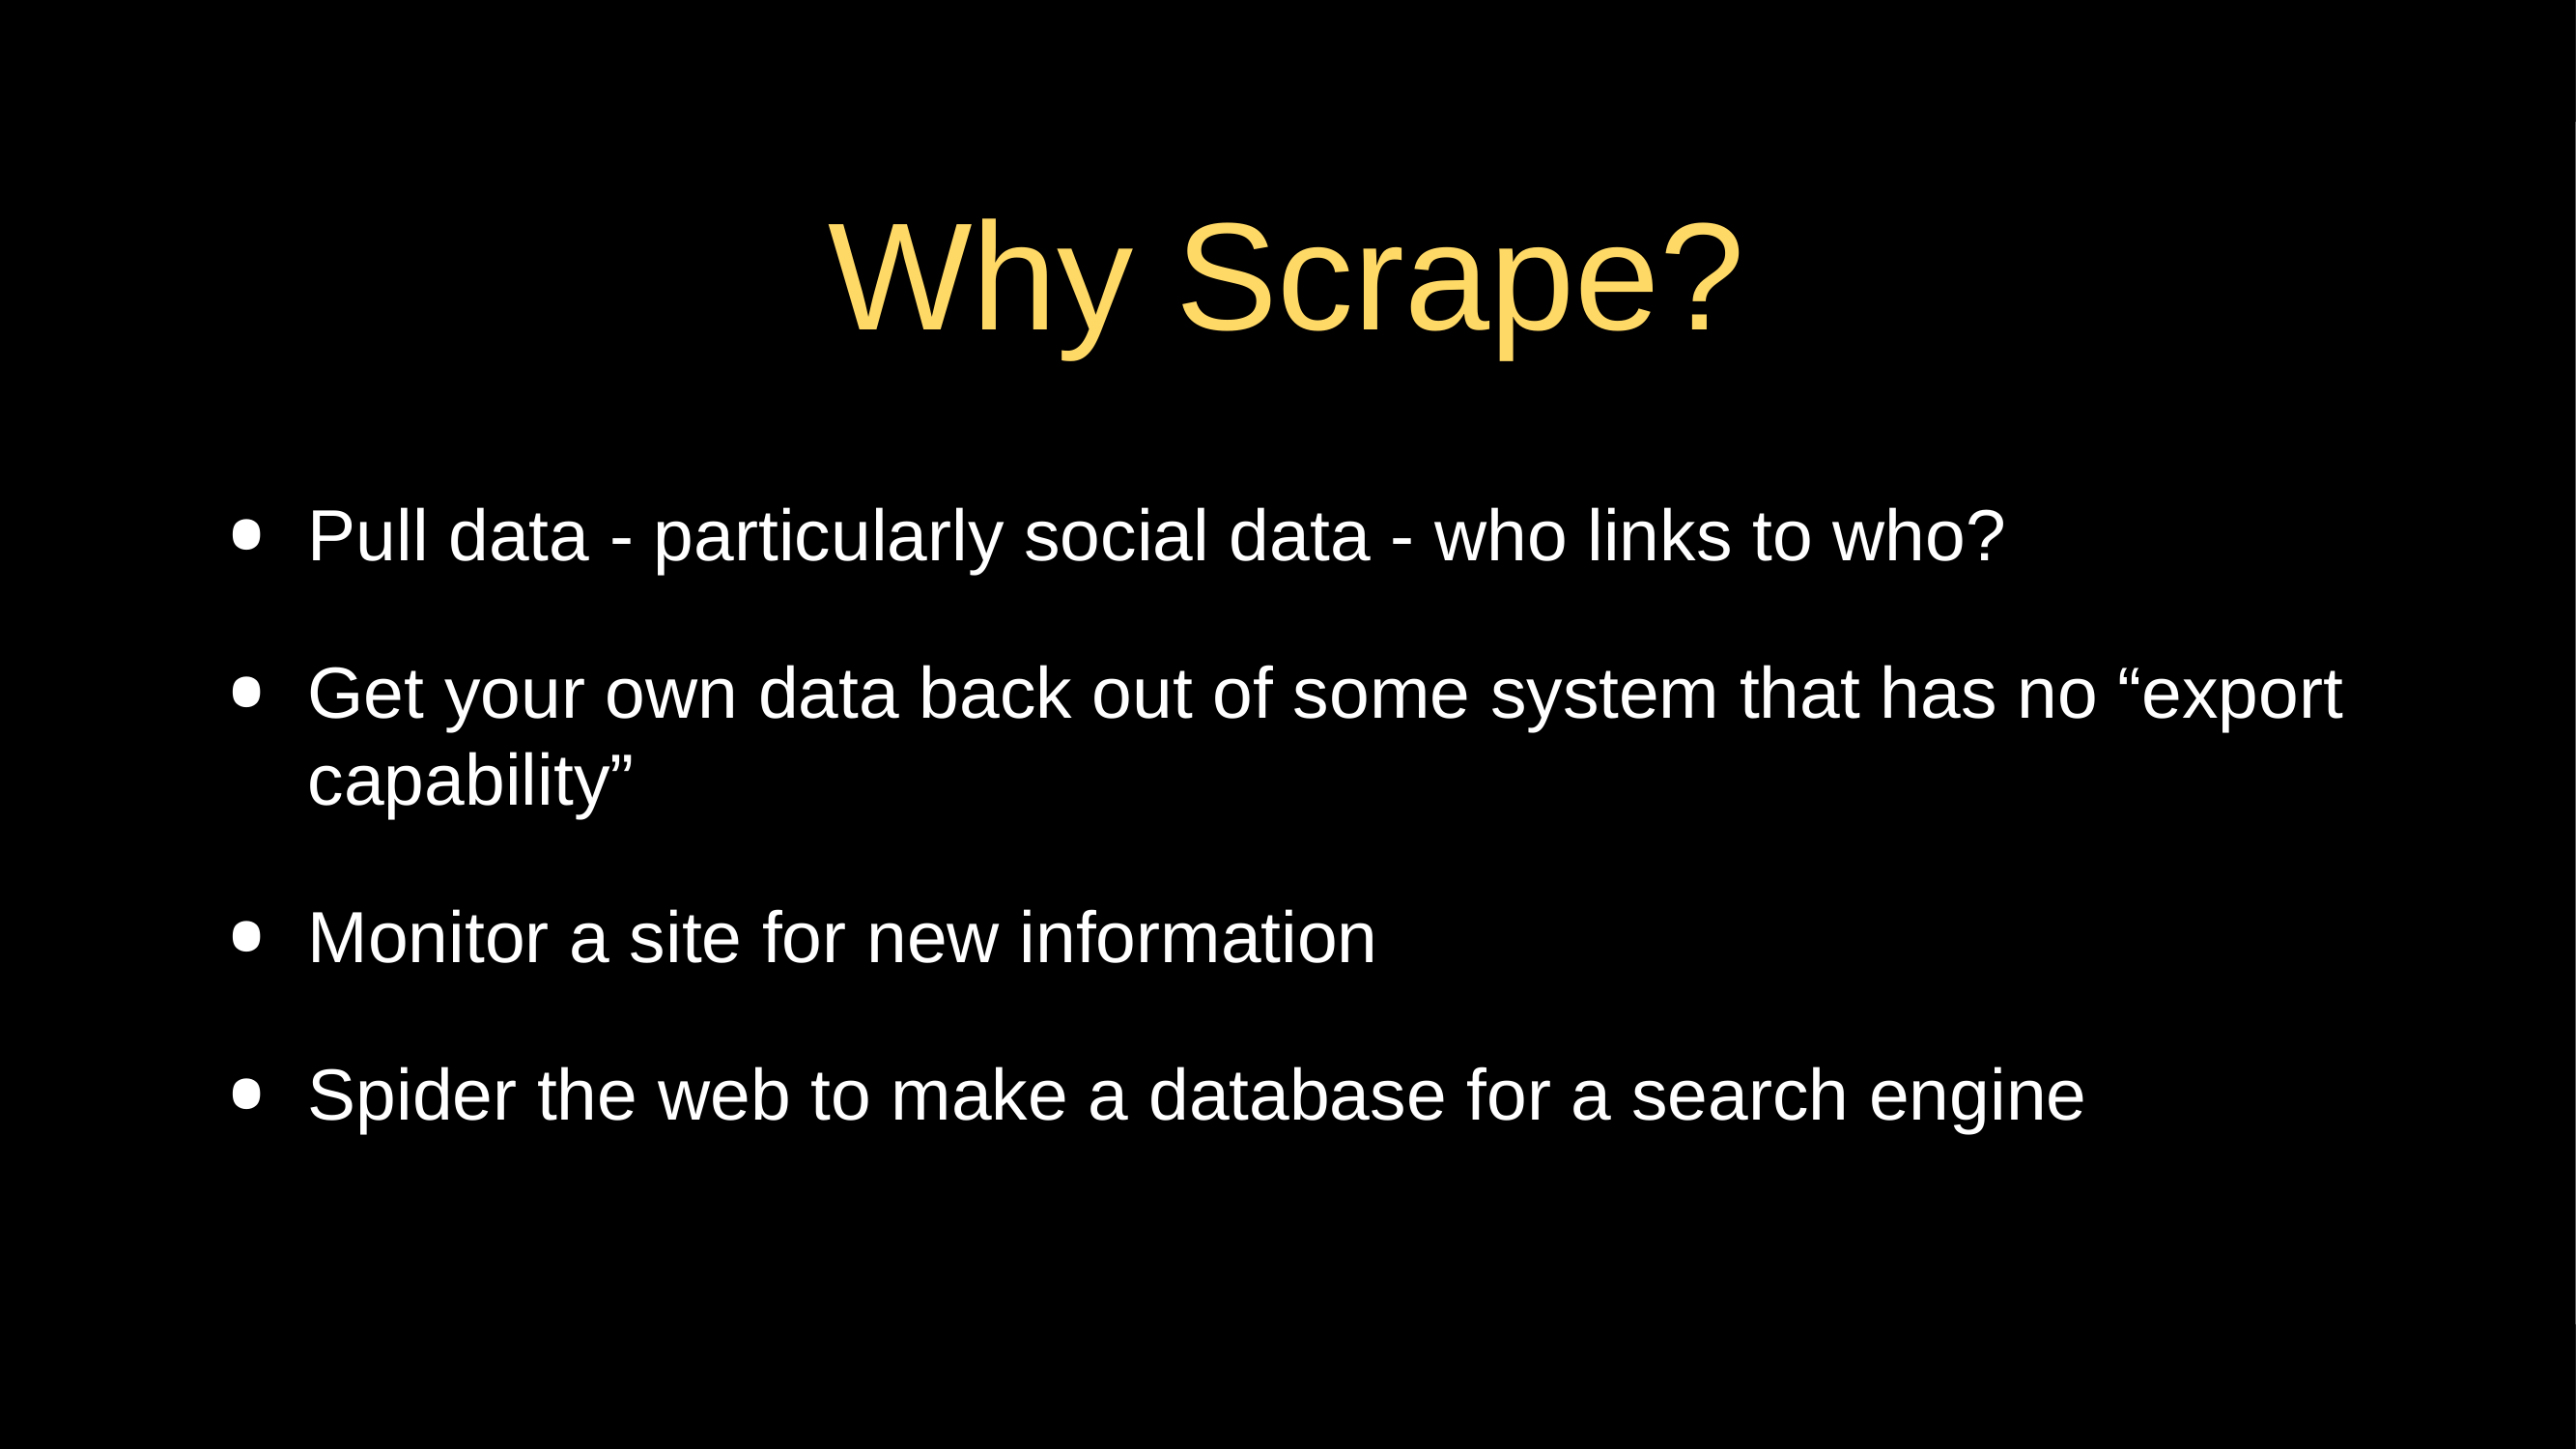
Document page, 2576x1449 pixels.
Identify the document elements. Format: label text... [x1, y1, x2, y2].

list Pull data - particularly social data - who links to who? Get your own data back out of some system that has no “export capability” Monitor a site for new information Spider the web to make a database for a search engine [183, 412, 2391, 1210]
title Why Scrape? [183, 133, 2391, 403]
